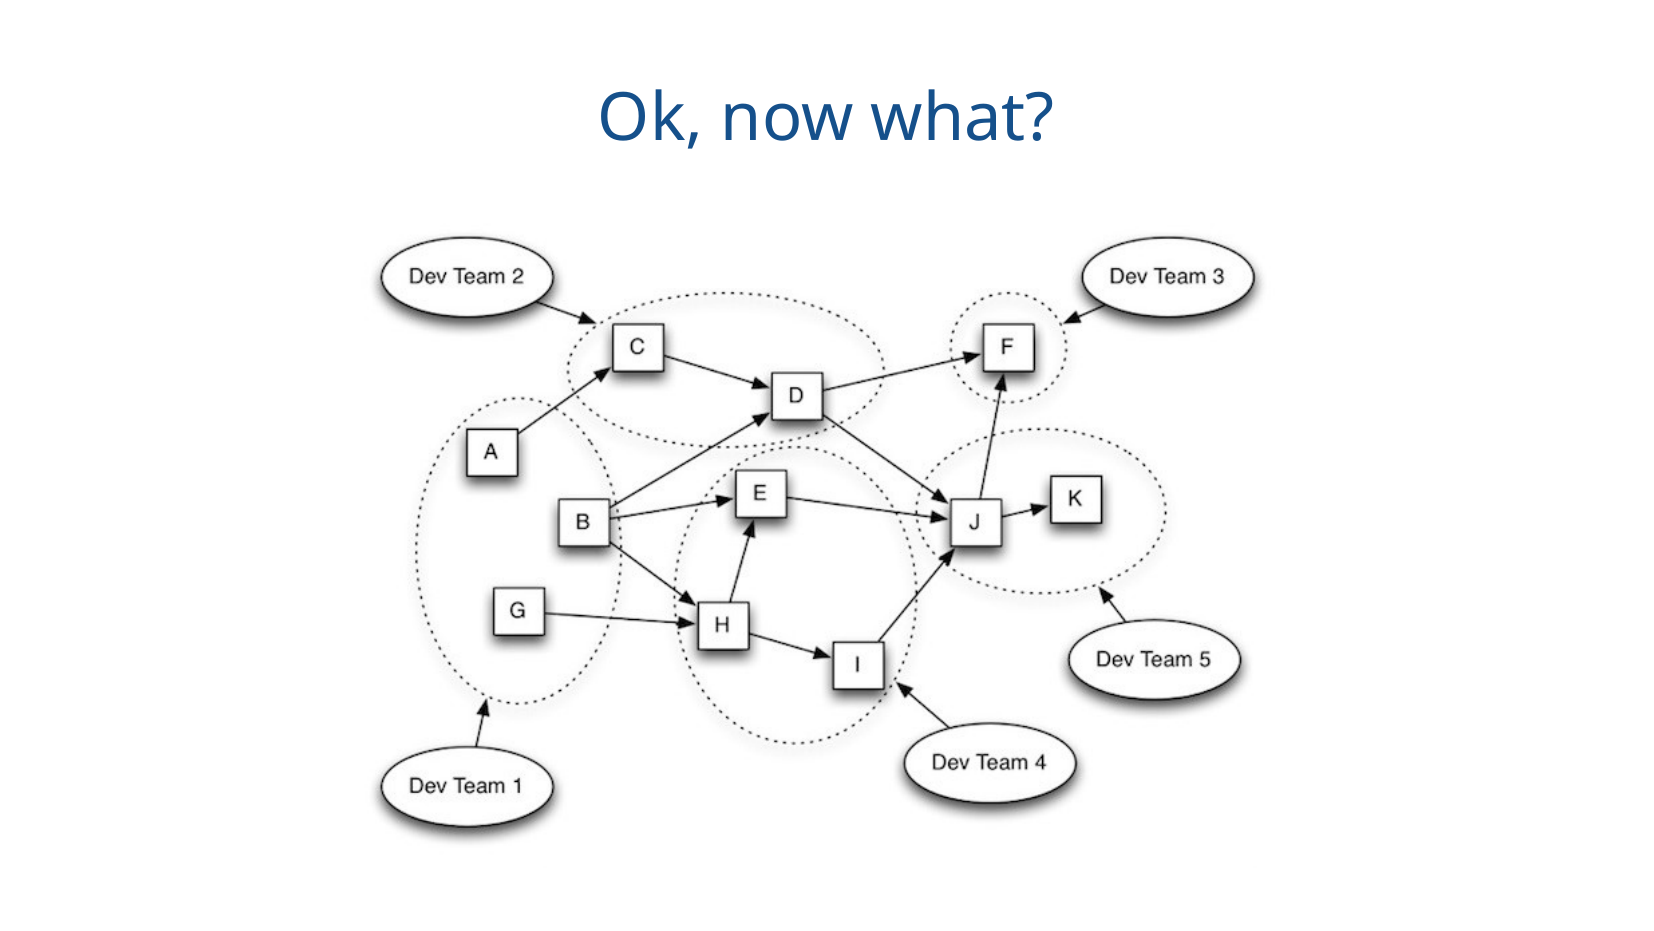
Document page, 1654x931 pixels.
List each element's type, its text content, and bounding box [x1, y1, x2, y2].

title Ok, now what? [82, 36, 1571, 193]
picture [354, 192, 1291, 868]
